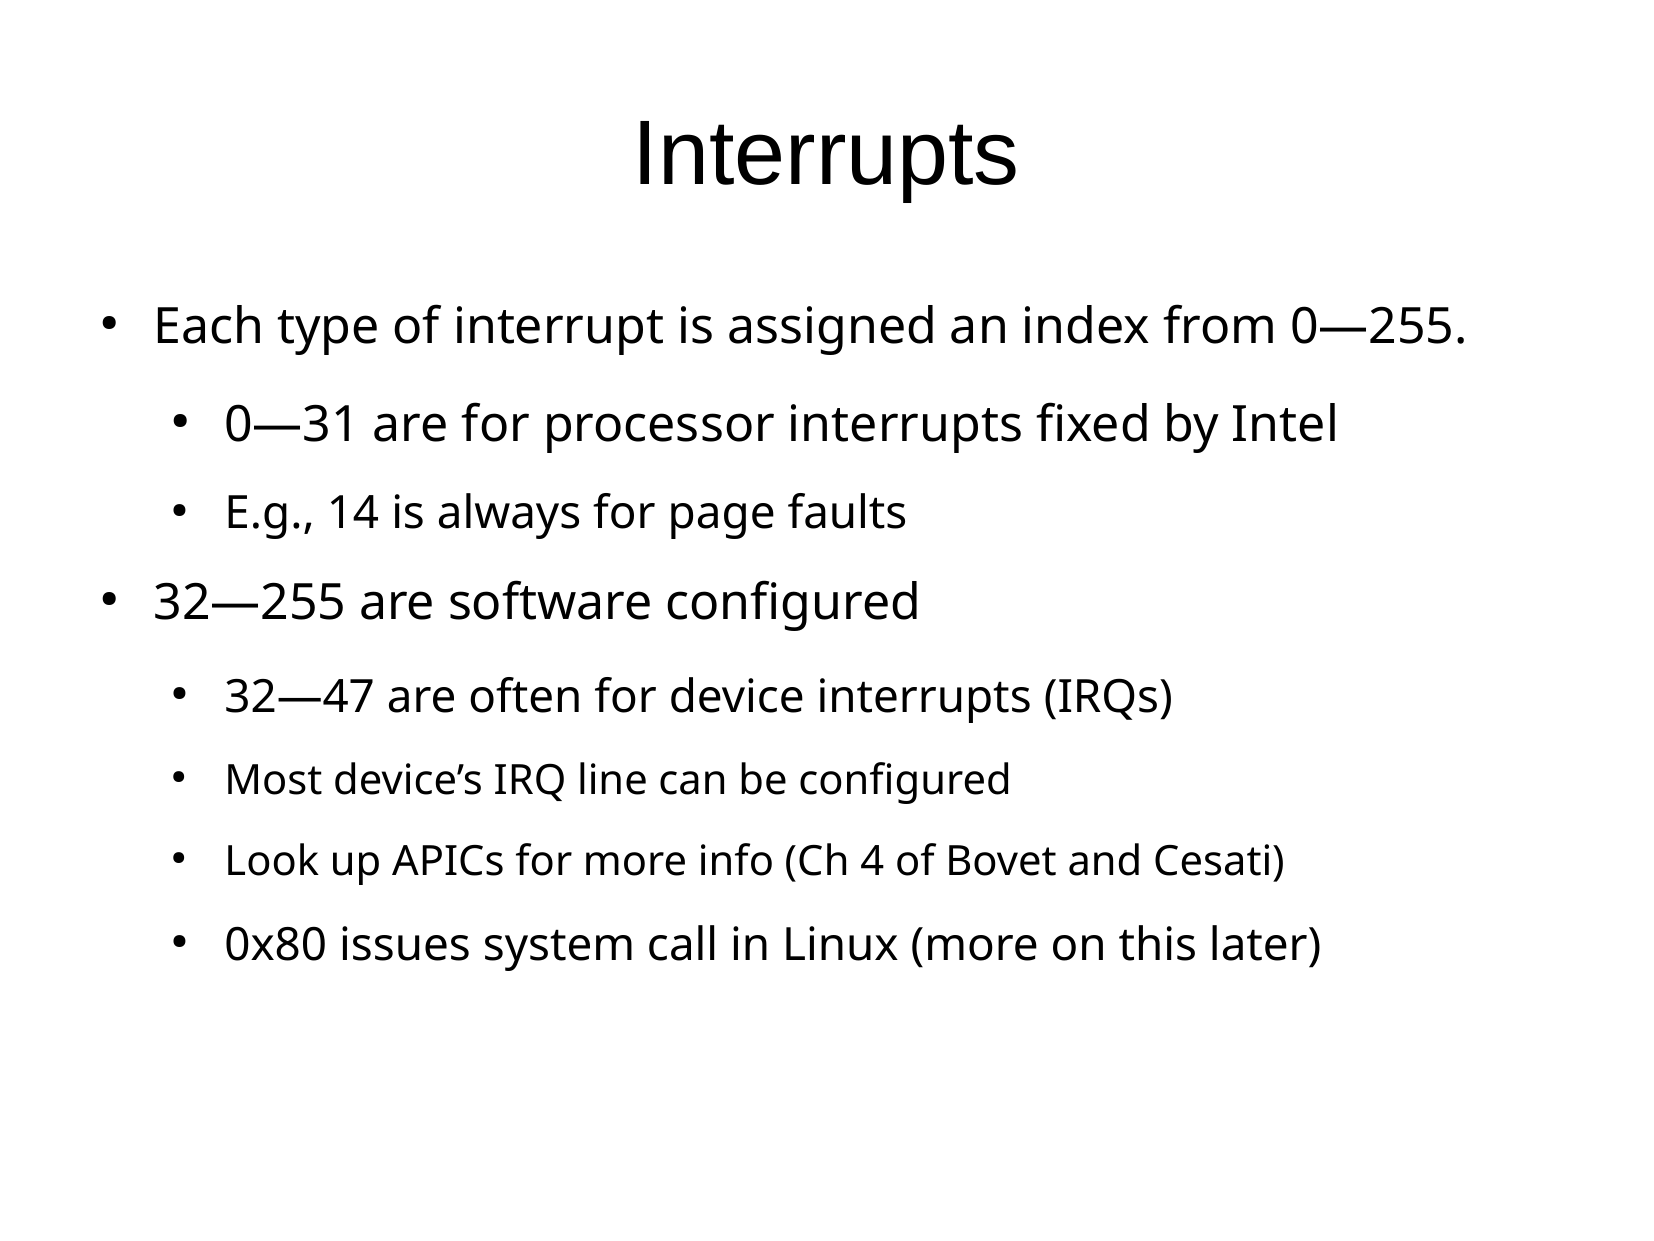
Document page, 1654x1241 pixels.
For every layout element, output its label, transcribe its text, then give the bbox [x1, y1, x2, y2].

list Each type of interrupt is assigned an index from 0—255. 0—31 are for processor interrupts fixed by Intel E.g., 14 is always for page faults 32—255 are software configured 32—47 are often for device interrupts (IRQs) Most device’s IRQ line can be configured Look up APICs for more info (Ch 4 of Bovet and Cesati) 0x80 issues system call in Linux (more on this later) [82, 290, 1571, 1010]
title Interrupts [82, 49, 1571, 257]
